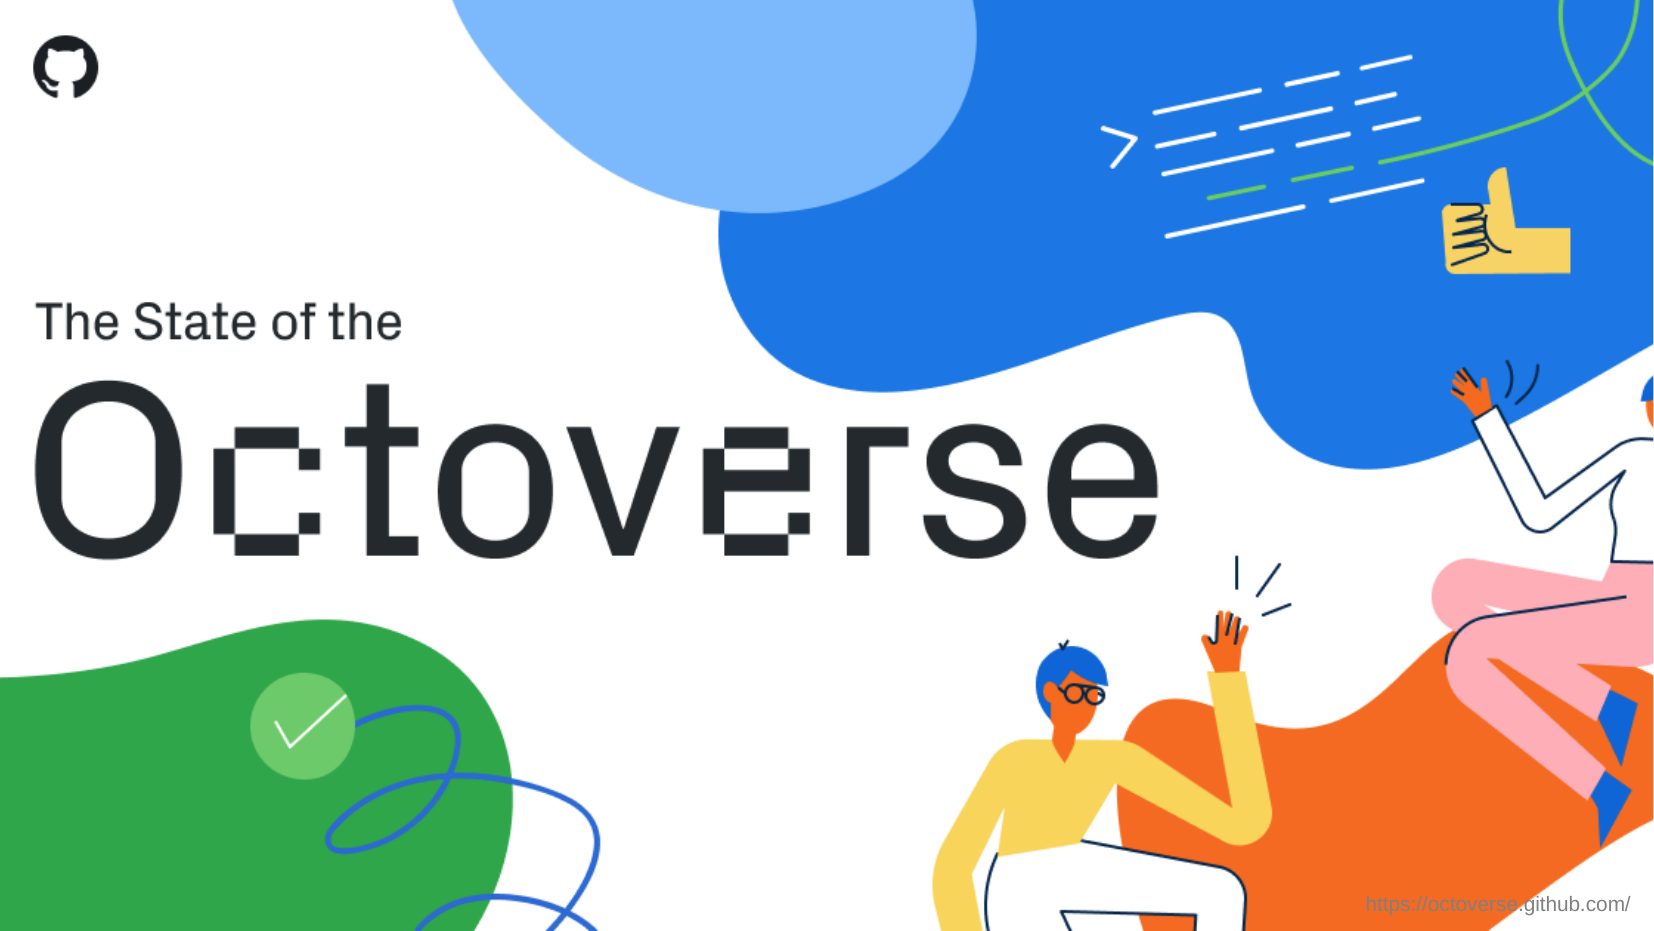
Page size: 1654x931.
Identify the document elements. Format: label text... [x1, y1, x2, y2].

picture [0, 0, 1654, 931]
text_box https://octoverse.github.com/ [1350, 885, 1647, 924]
